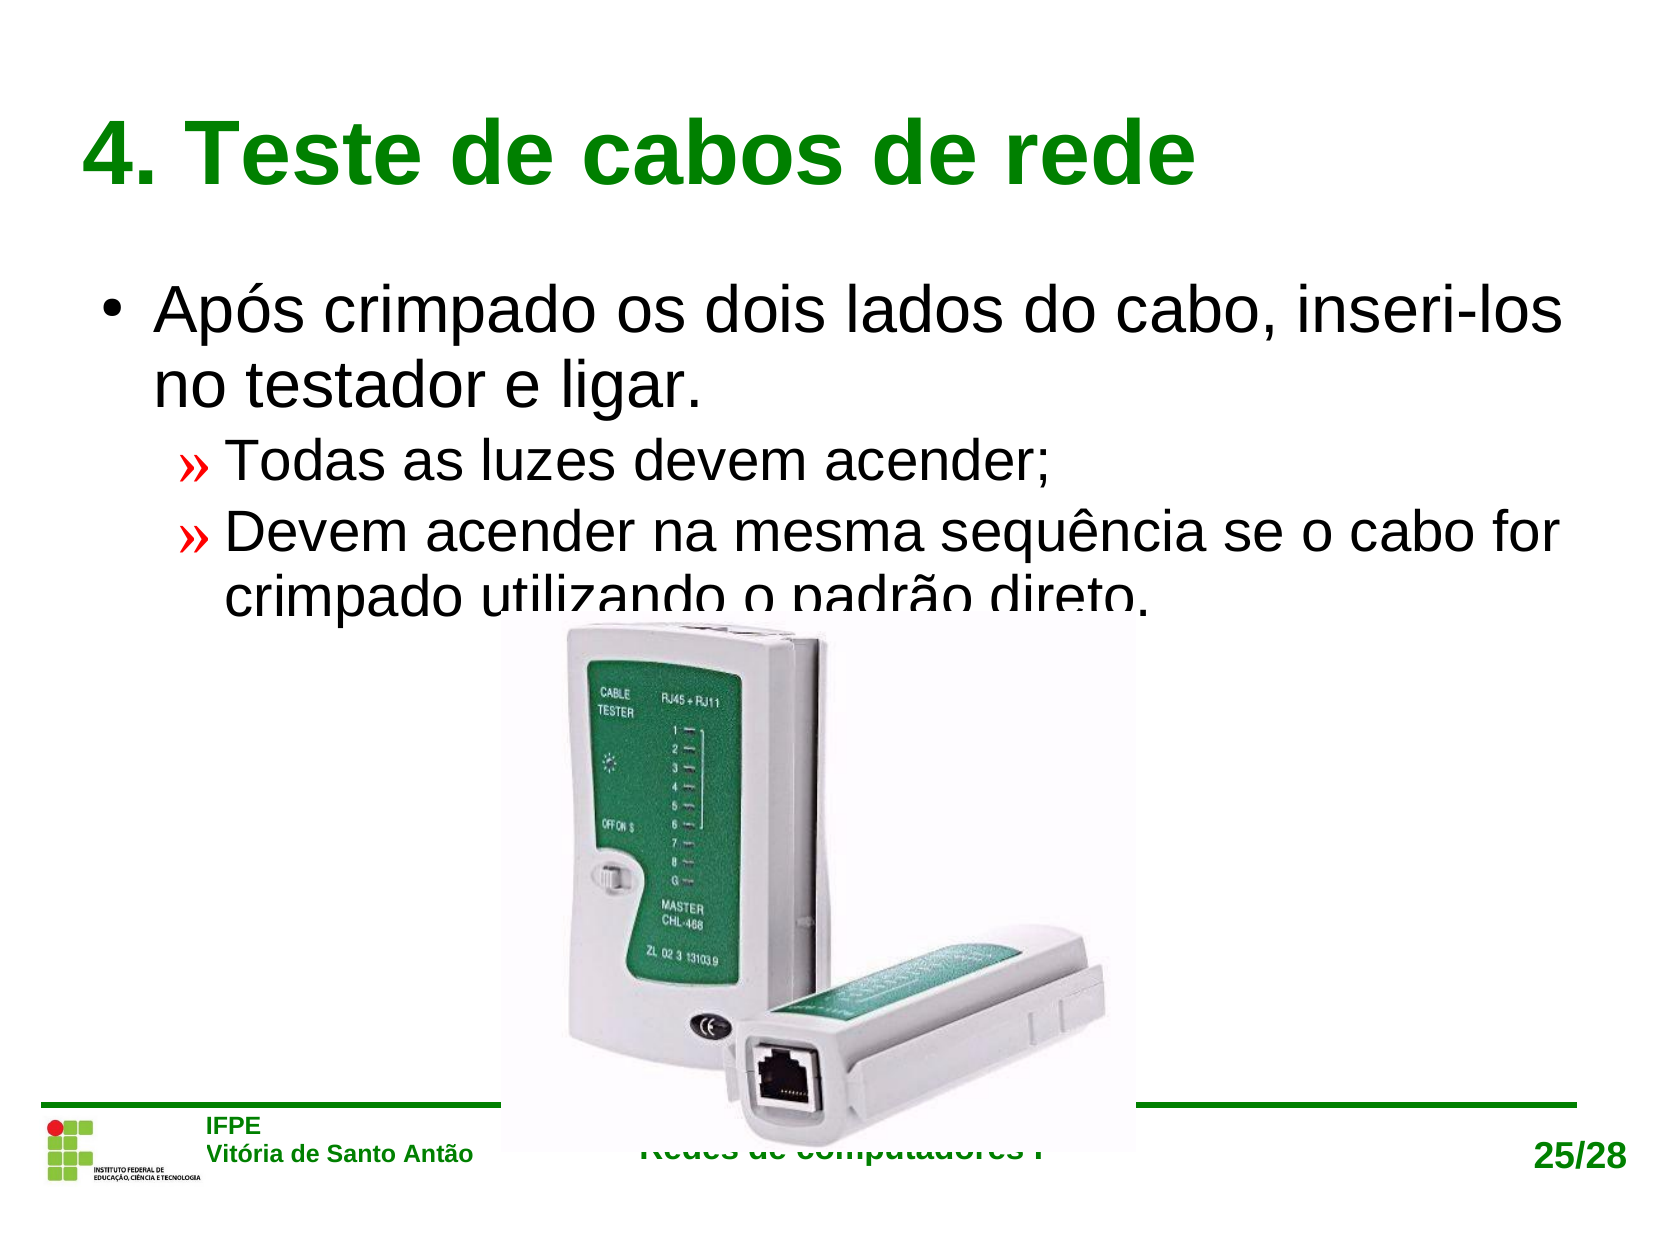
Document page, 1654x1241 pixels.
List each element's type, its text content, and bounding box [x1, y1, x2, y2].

picture [501, 611, 1136, 1152]
picture [39, 1111, 207, 1191]
title 4. Teste de cabos de rede [82, 49, 1571, 257]
list Após crimpado os dois lados do cabo, inseri-los no testador e ligar. Todas as luzes devem acender; Devem acender na mesma sequência se o cabo for crimpado utilizando o padrão direto. [82, 272, 1571, 1091]
